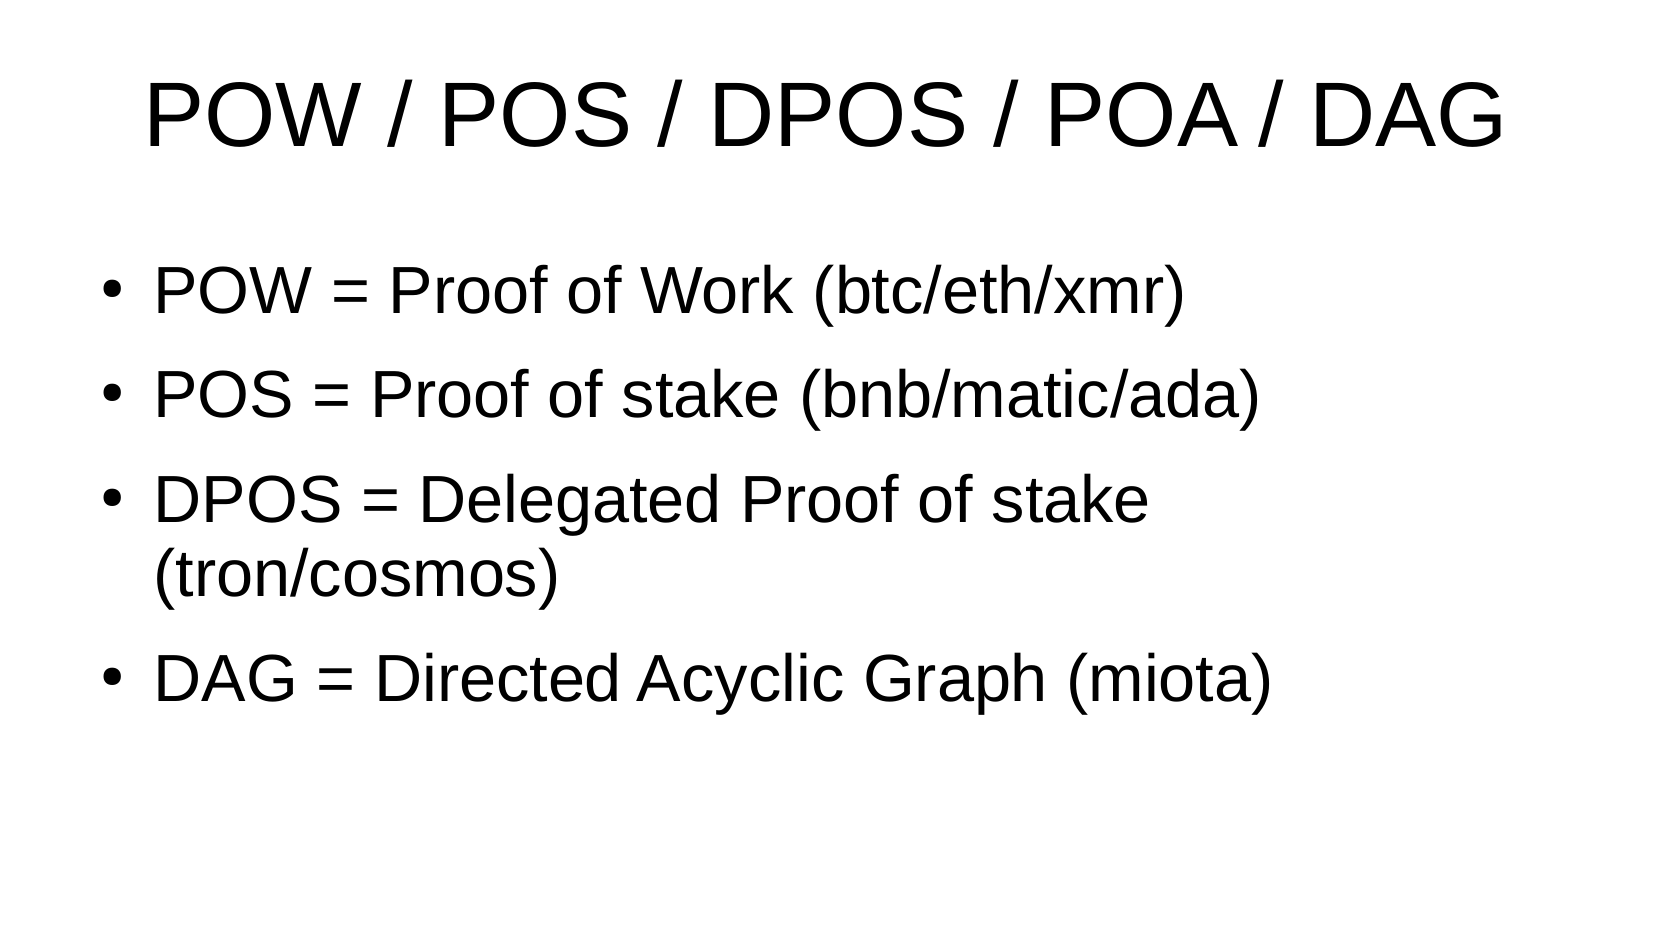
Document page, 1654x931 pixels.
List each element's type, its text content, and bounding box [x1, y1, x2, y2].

title POW / POS / DPOS / POA / DAG [82, 37, 1571, 193]
list POW = Proof of Work (btc/eth/xmr) POS = Proof of stake (bnb/matic/ada) DPOS = Delegated Proof of stake (tron/cosmos) DAG = Directed Acyclic Graph (miota) [82, 253, 1571, 793]
